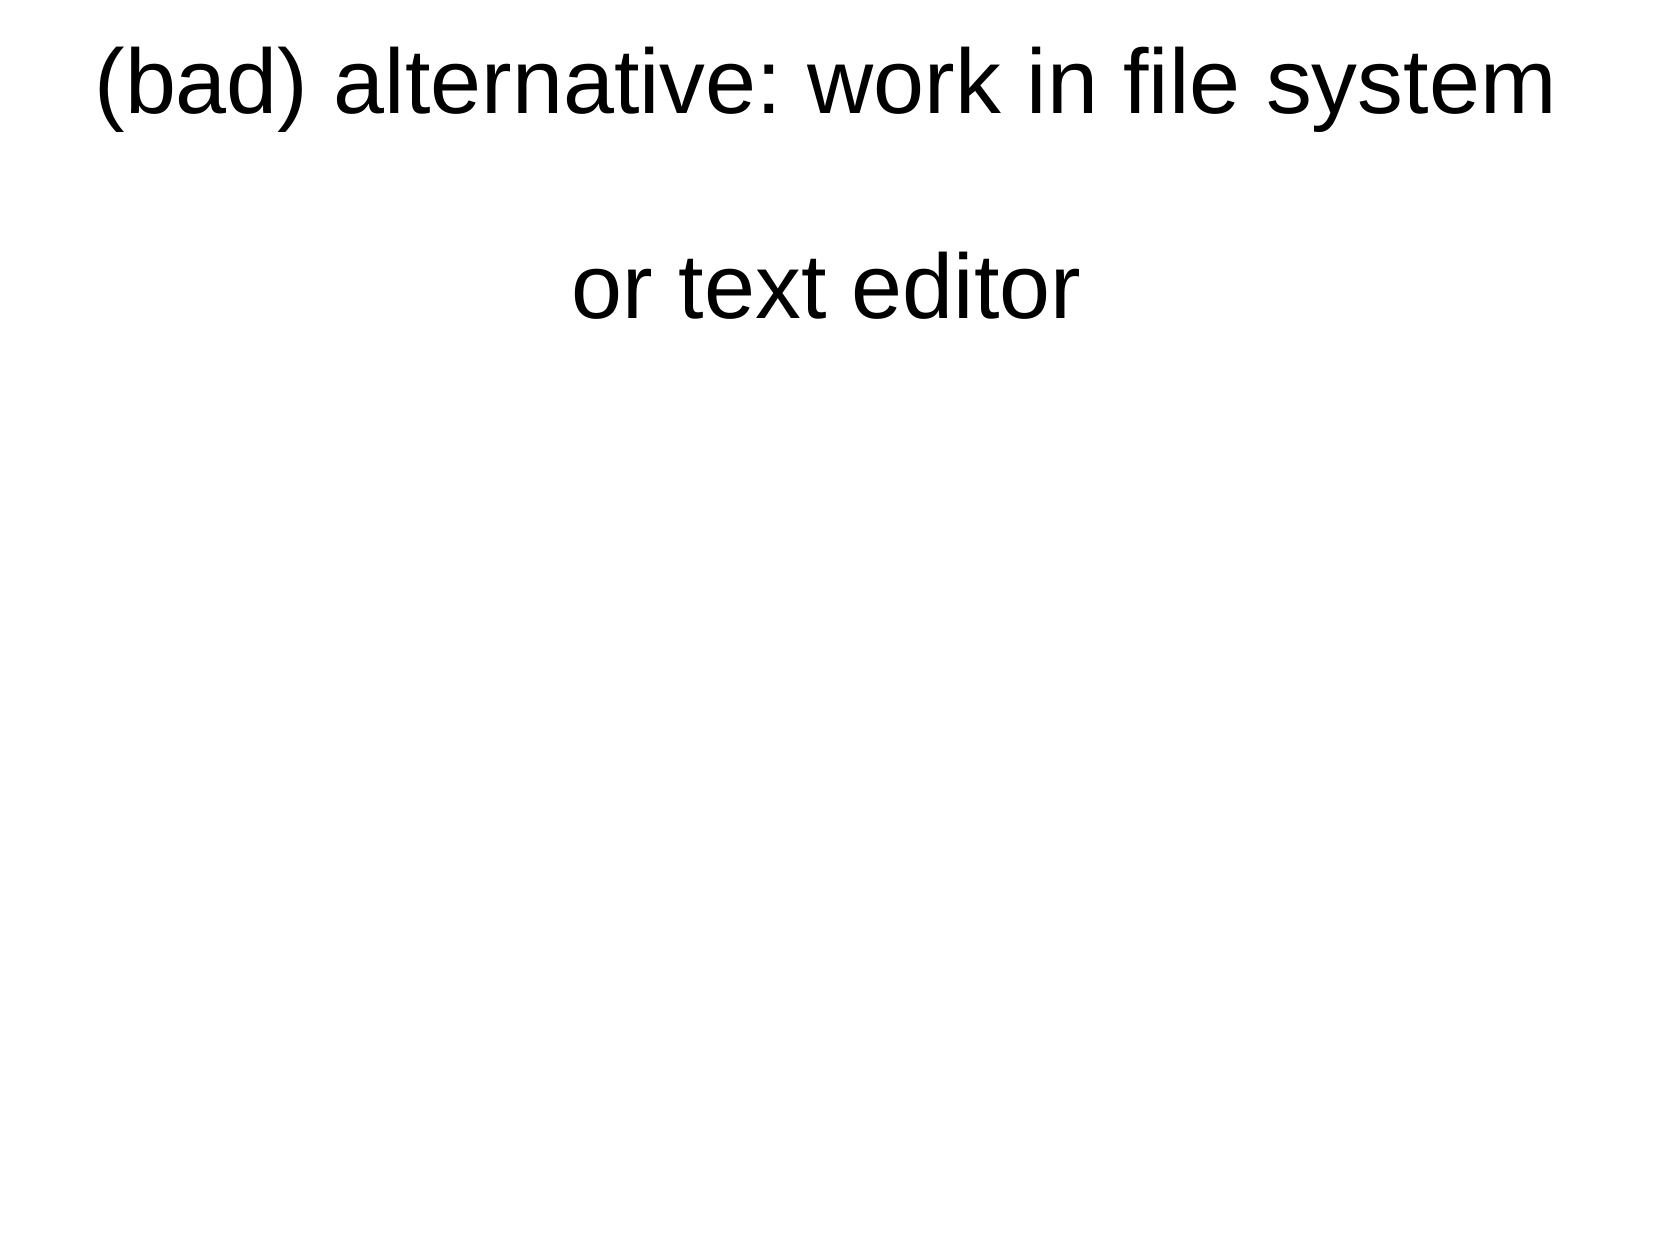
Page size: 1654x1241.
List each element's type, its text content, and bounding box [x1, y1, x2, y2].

title (bad) alternative: work in file system or text editor [82, 30, 1571, 338]
